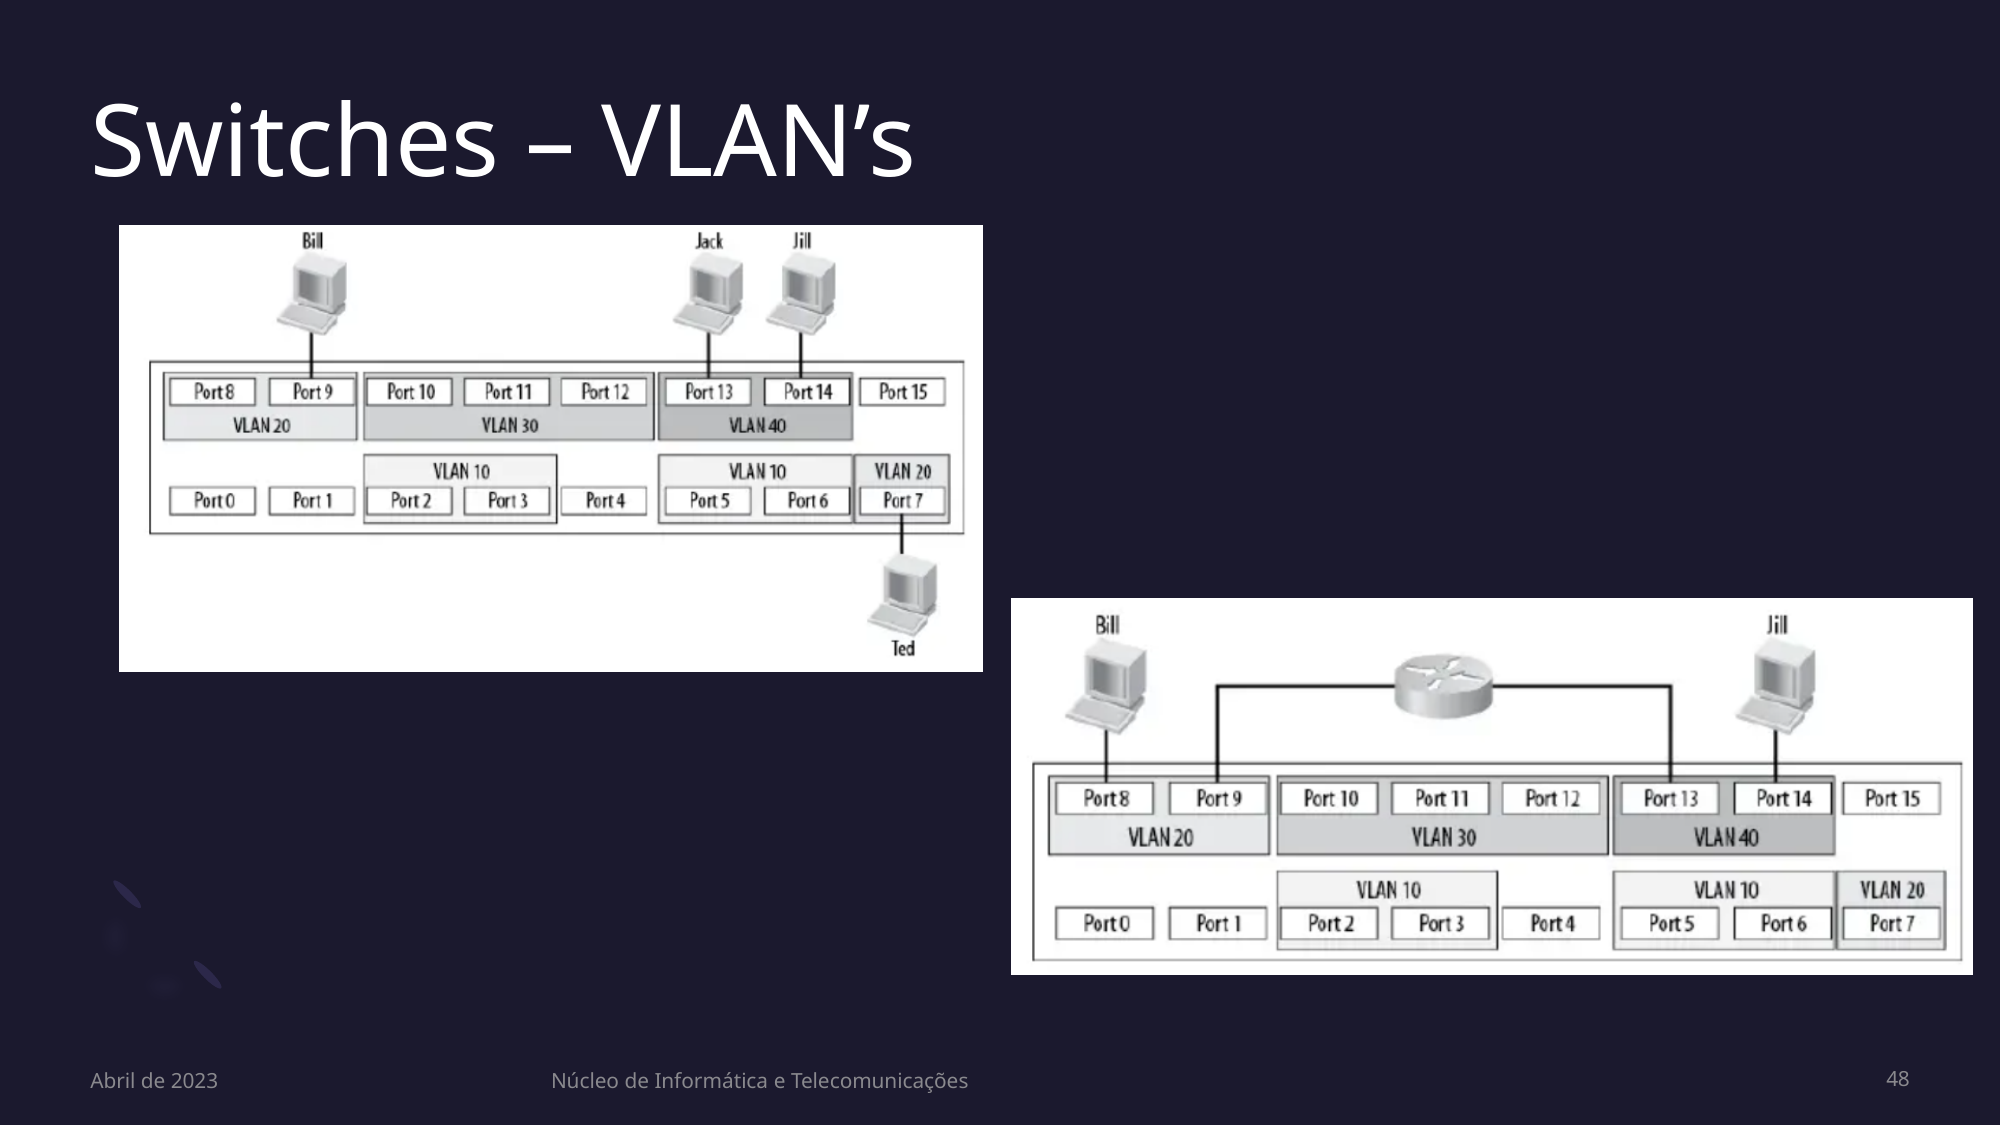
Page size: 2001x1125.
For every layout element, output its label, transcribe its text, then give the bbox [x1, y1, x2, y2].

picture [1011, 598, 1973, 975]
slide_number <número> [1632, 1067, 1910, 1093]
footer Núcleo de Informática e Telecomunicações [551, 1067, 1598, 1093]
slide_number Abril de 2023 [90, 1067, 522, 1093]
title Switches – VLAN’s [90, 90, 1937, 339]
picture [119, 225, 983, 672]
